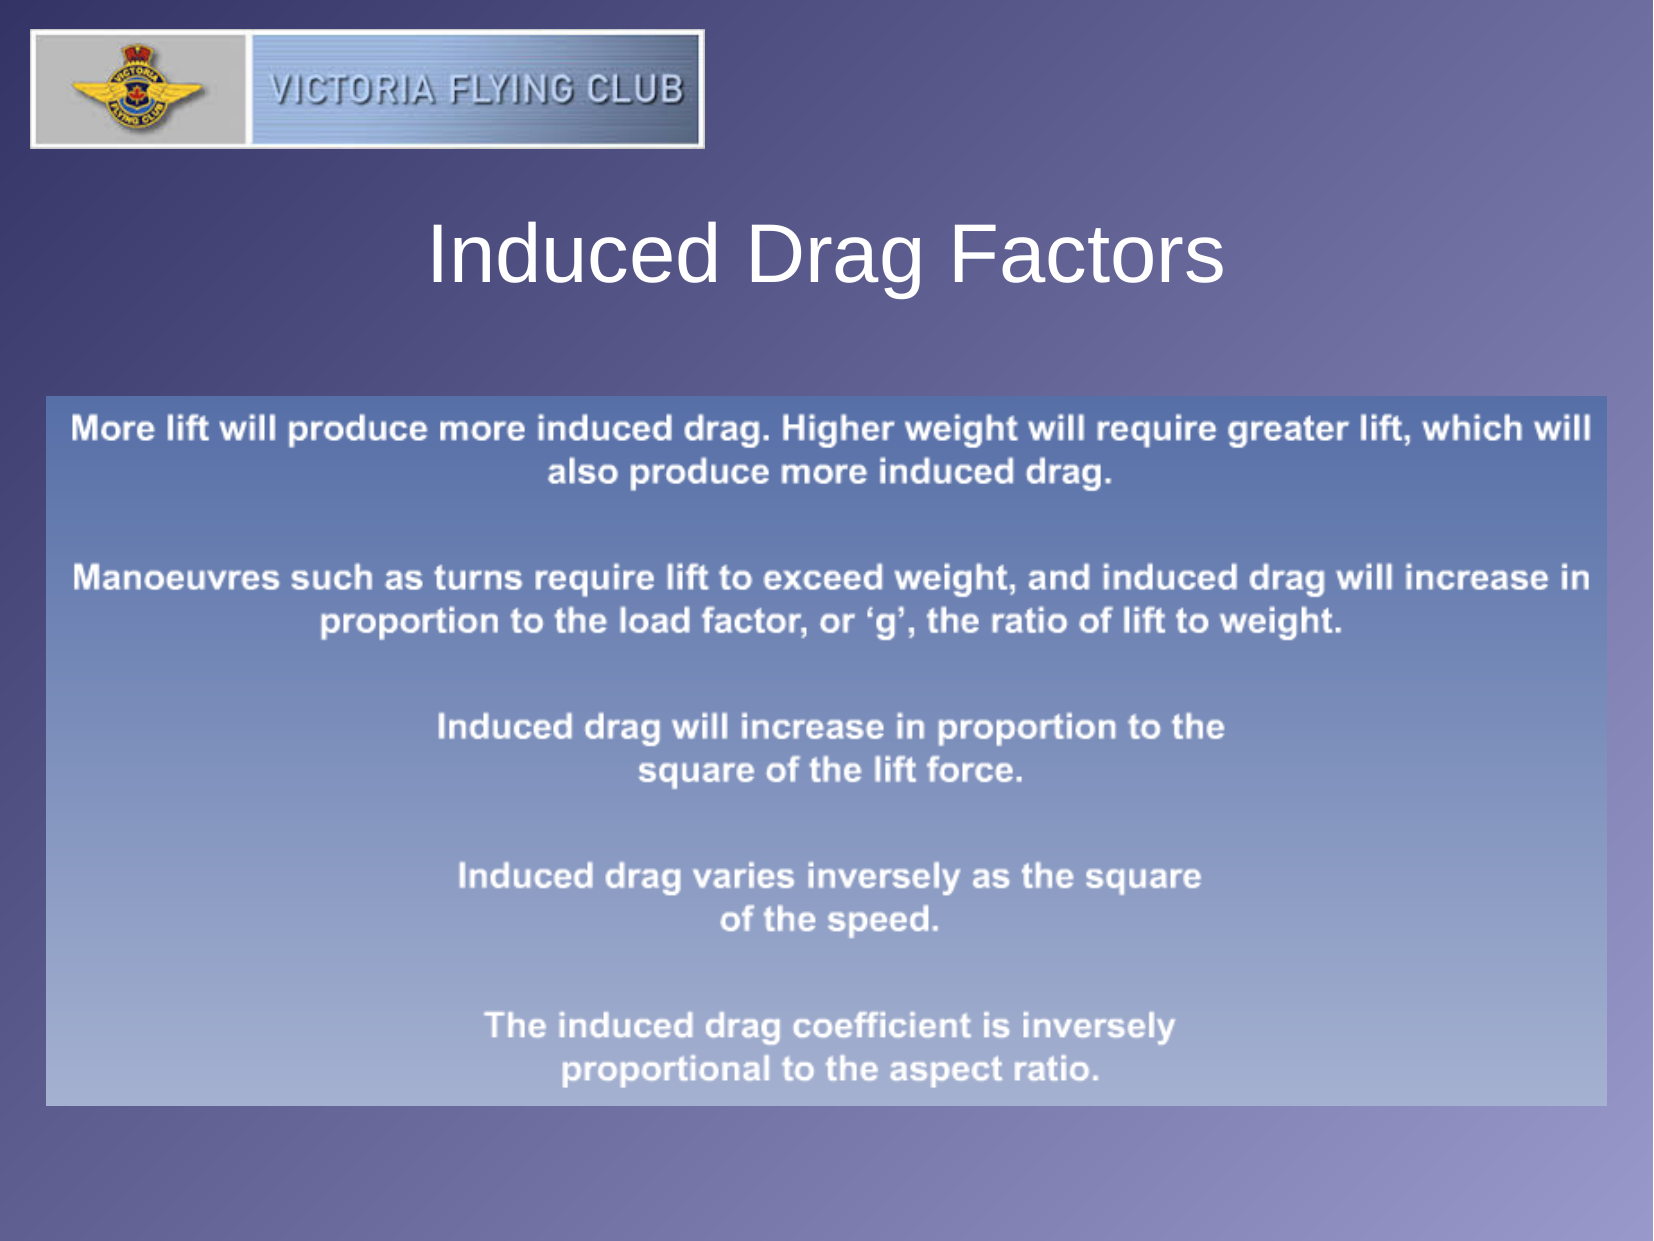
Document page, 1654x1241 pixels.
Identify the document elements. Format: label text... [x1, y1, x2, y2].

picture [46, 396, 1607, 1106]
title Induced Drag Factors [82, 150, 1571, 358]
picture [30, 29, 705, 149]
